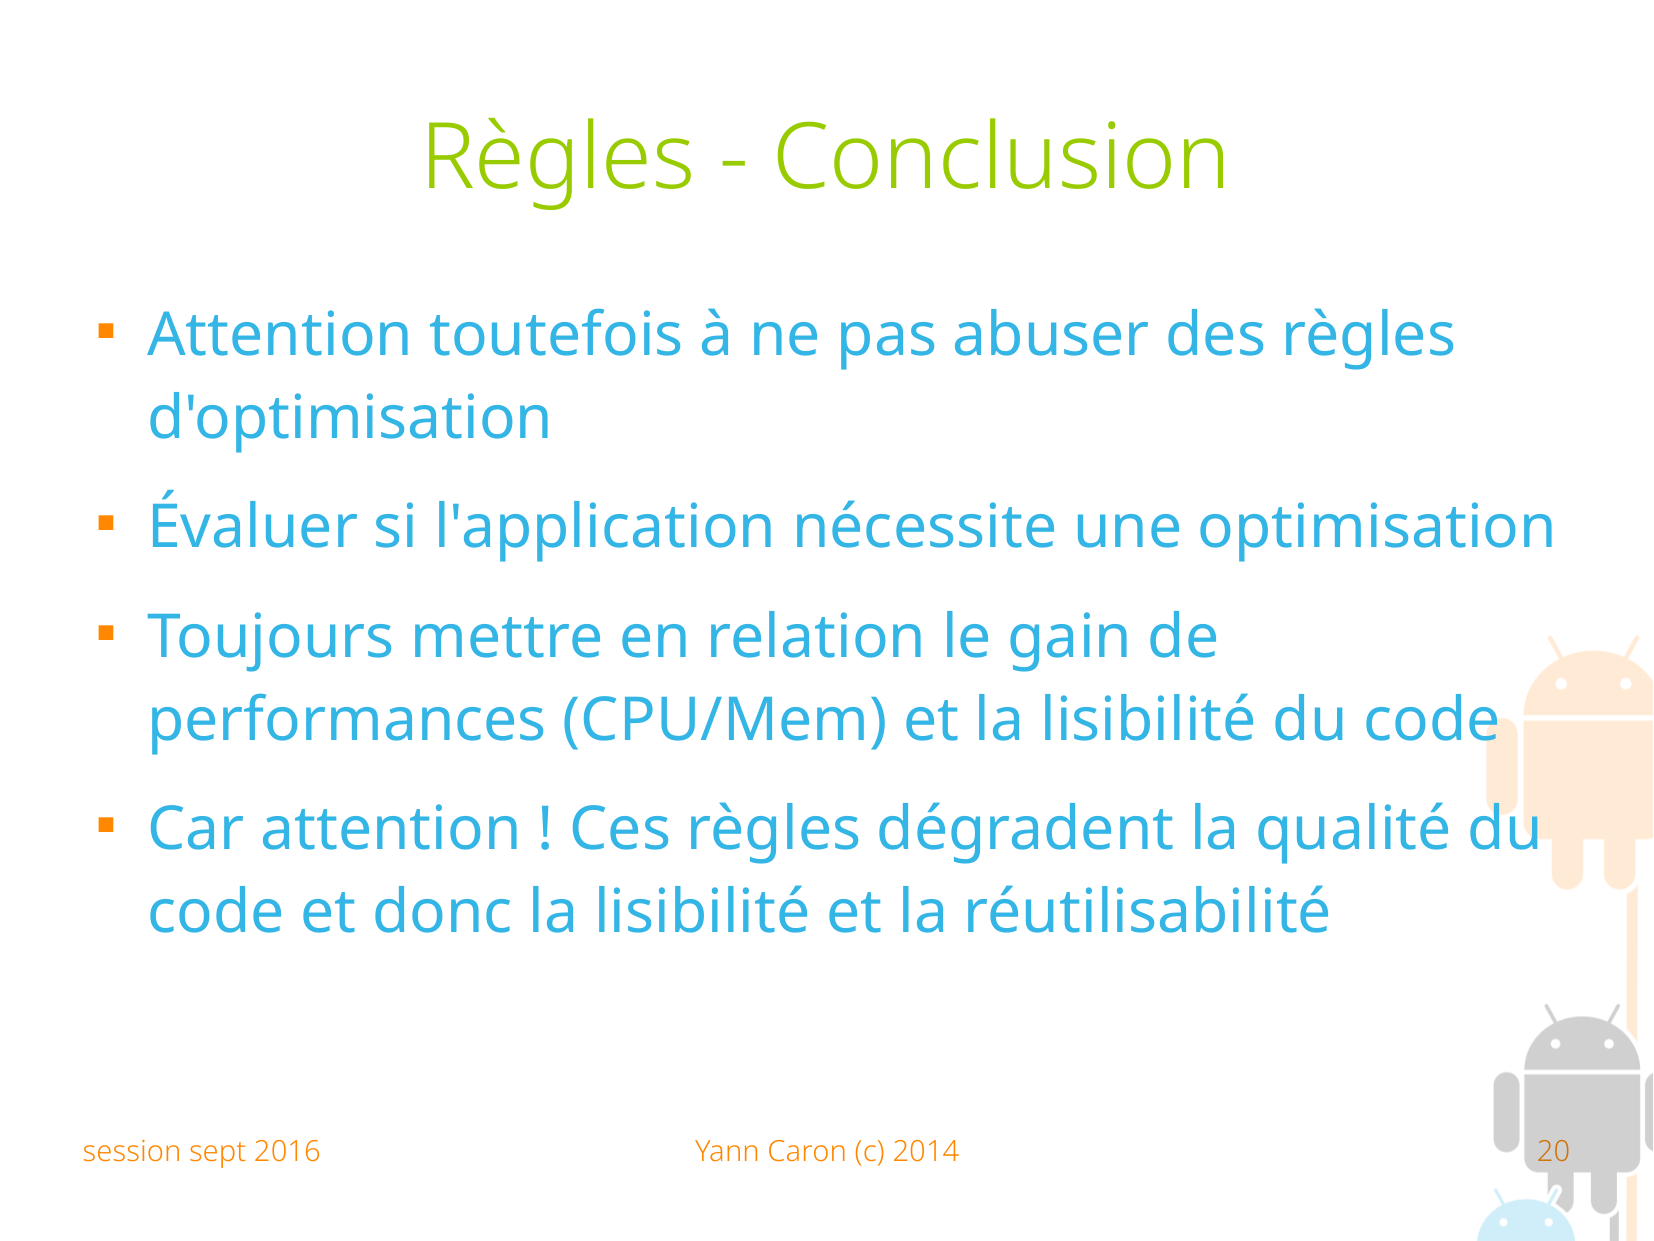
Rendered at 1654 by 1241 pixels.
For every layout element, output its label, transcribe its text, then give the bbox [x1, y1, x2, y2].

title Règles - Conclusion [82, 49, 1571, 257]
list Attention toutefois à ne pas abuser des règles d'optimisation Évaluer si l'application nécessite une optimisation Toujours mettre en relation le gain de performances (CPU/Mem) et la lisibilité du code Car attention ! Ces règles dégradent la qualité du code et donc la lisibilité et la réutilisabilité [82, 290, 1571, 1010]
picture [240, 423, 1654, 1241]
